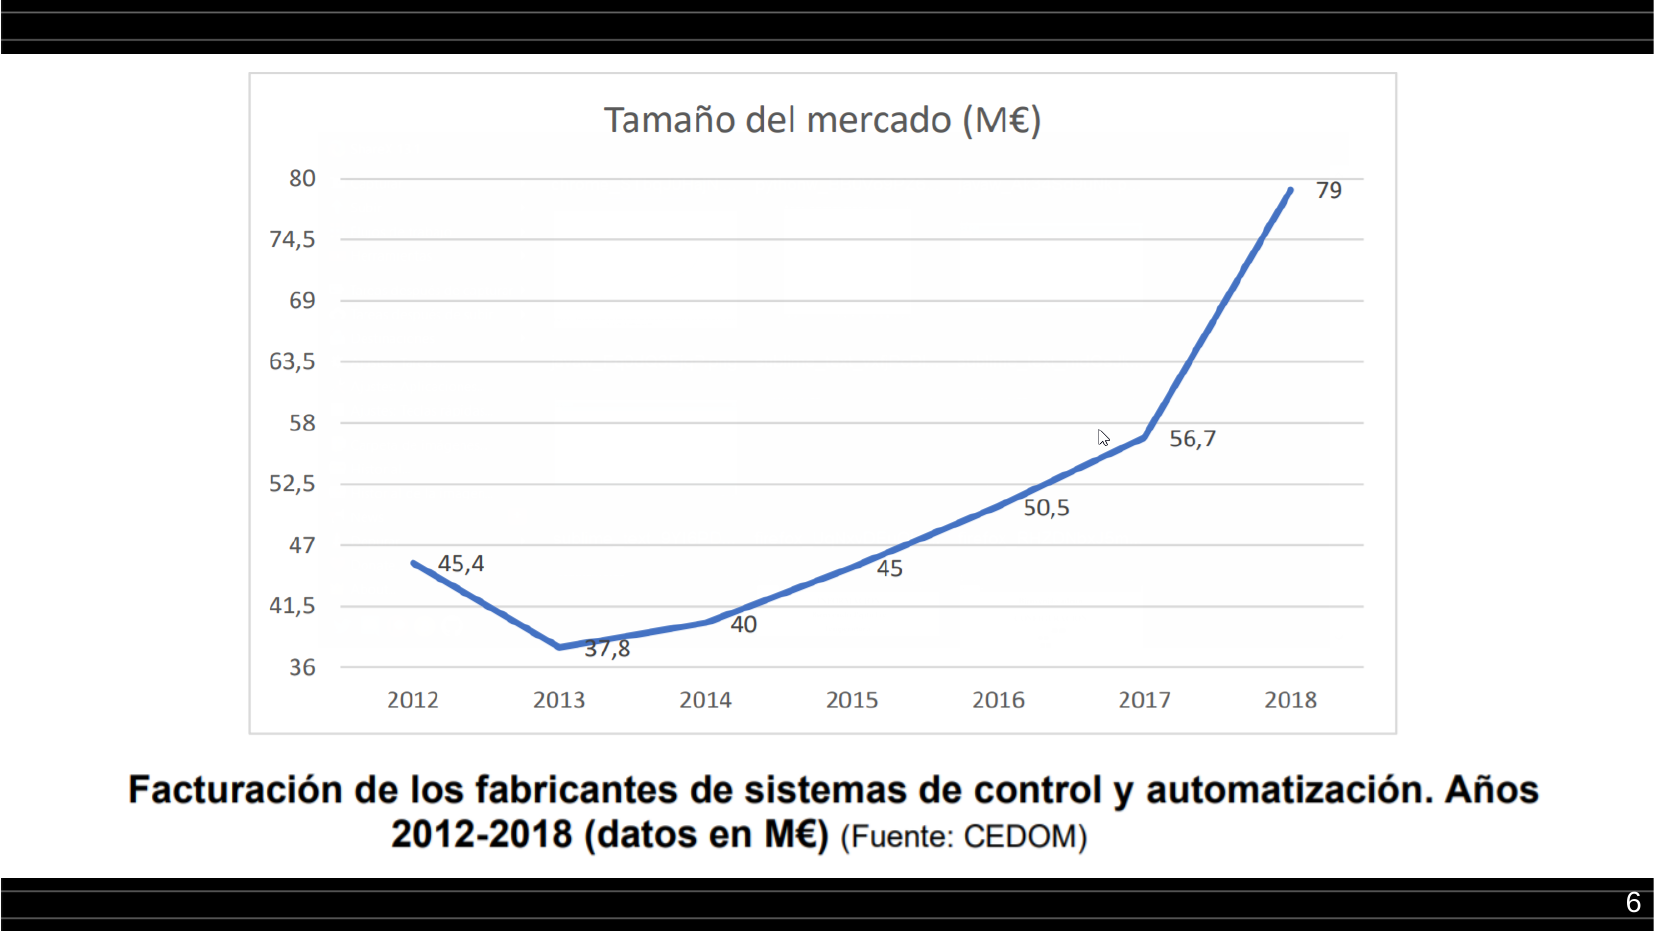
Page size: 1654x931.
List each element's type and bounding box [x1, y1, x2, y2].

picture [1, 0, 1654, 54]
picture [121, 56, 1548, 876]
picture [1, 878, 1654, 931]
